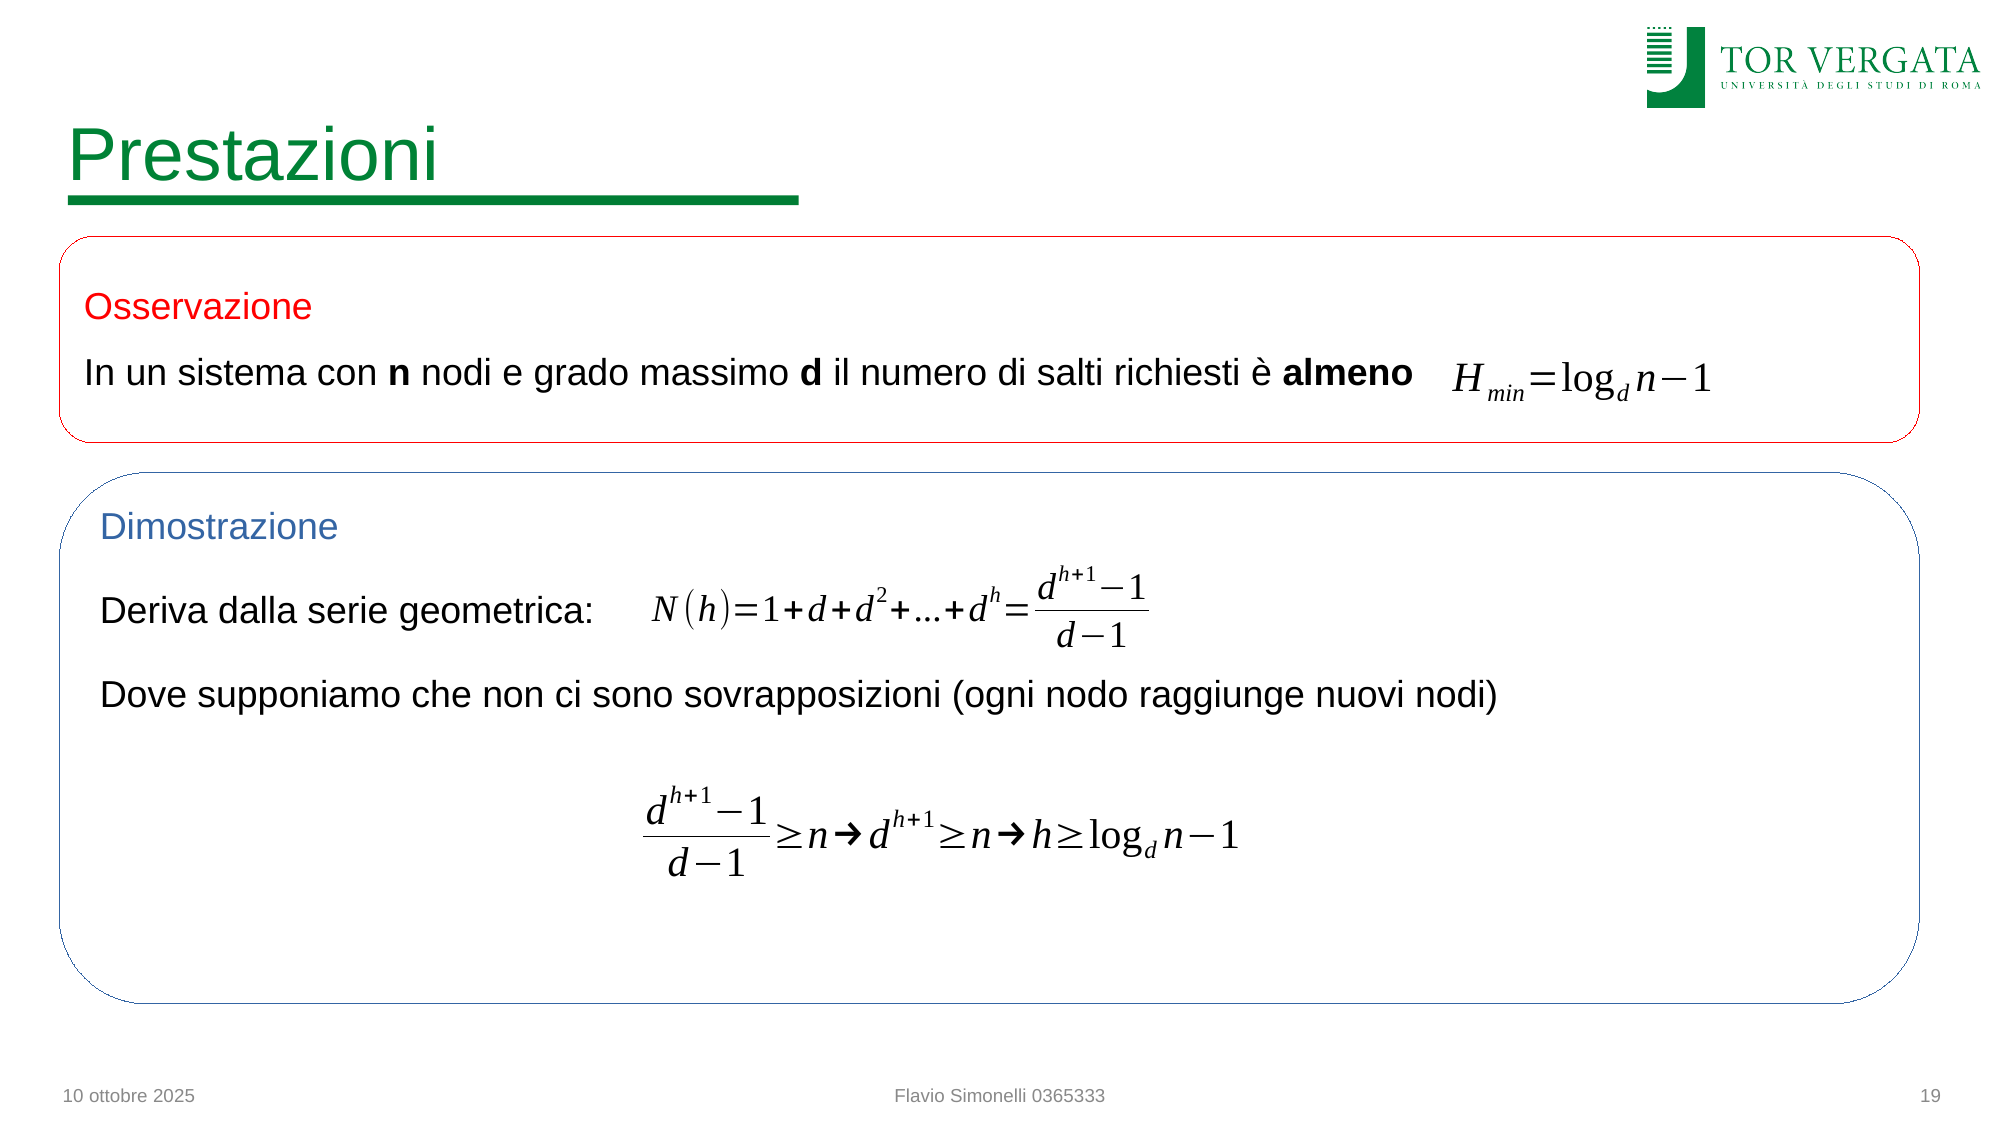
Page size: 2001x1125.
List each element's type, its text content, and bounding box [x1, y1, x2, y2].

picture [1647, 27, 1981, 51]
chart [649, 561, 1151, 655]
title Prestazioni [52, 51, 1981, 204]
text_box Dimostrazione Deriva dalla serie geometrica: Dove supponiamo che non ci sono sovrapposizioni (ogni nodo raggiunge nuovi nodi) [59, 472, 1920, 1004]
chart [1450, 354, 1713, 407]
slide_number 10 ottobre 2025 [47, 1065, 498, 1125]
footer Flavio Simonelli 0365333 [662, 1065, 1338, 1125]
text_box Osservazione In un sistema con n nodi e grado massimo d il numero di salti richiesti è almeno [59, 236, 1920, 443]
chart [640, 781, 1241, 886]
